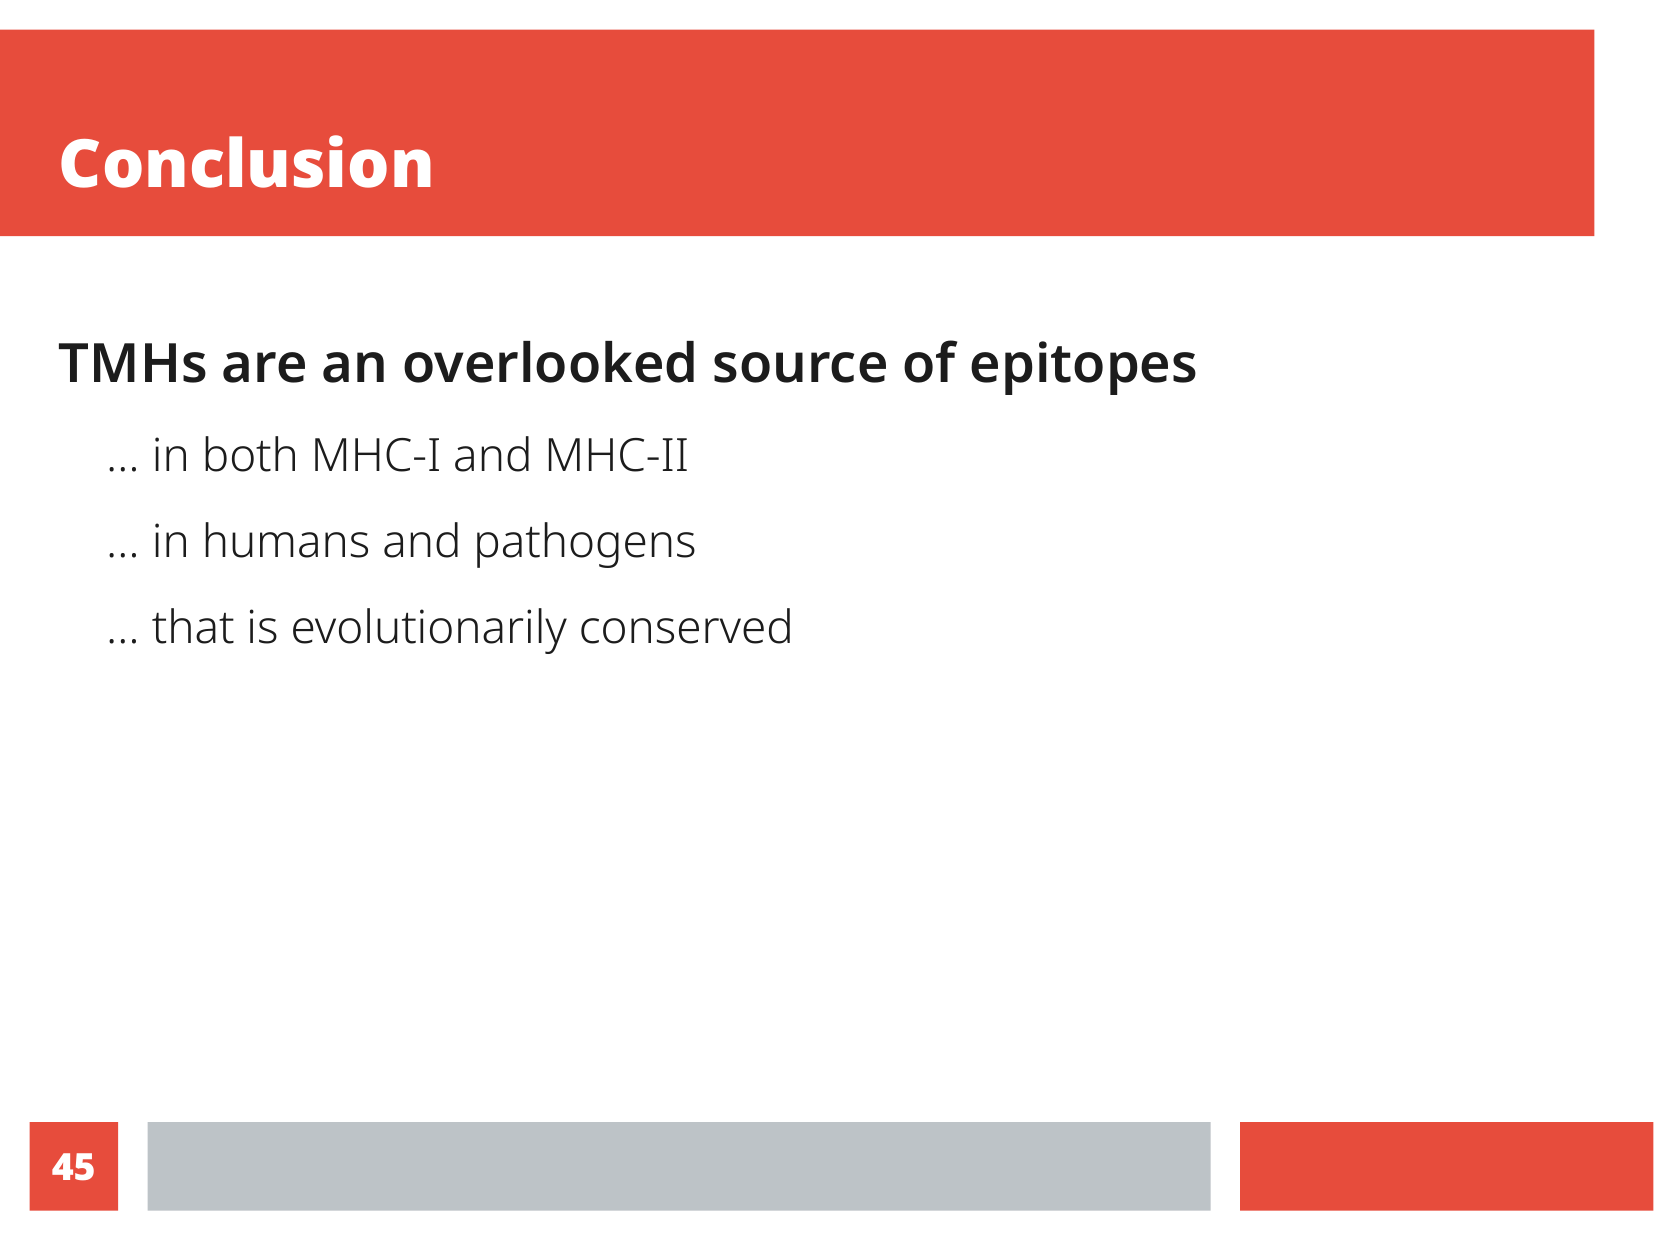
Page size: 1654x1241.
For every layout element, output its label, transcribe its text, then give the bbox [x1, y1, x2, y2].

title Conclusion [59, 59, 1595, 207]
list TMHs are an overlooked source of epitopes … in both MHC-I and MHC-II … in humans and pathogens … that is evolutionarily conserved [59, 324, 1565, 1093]
